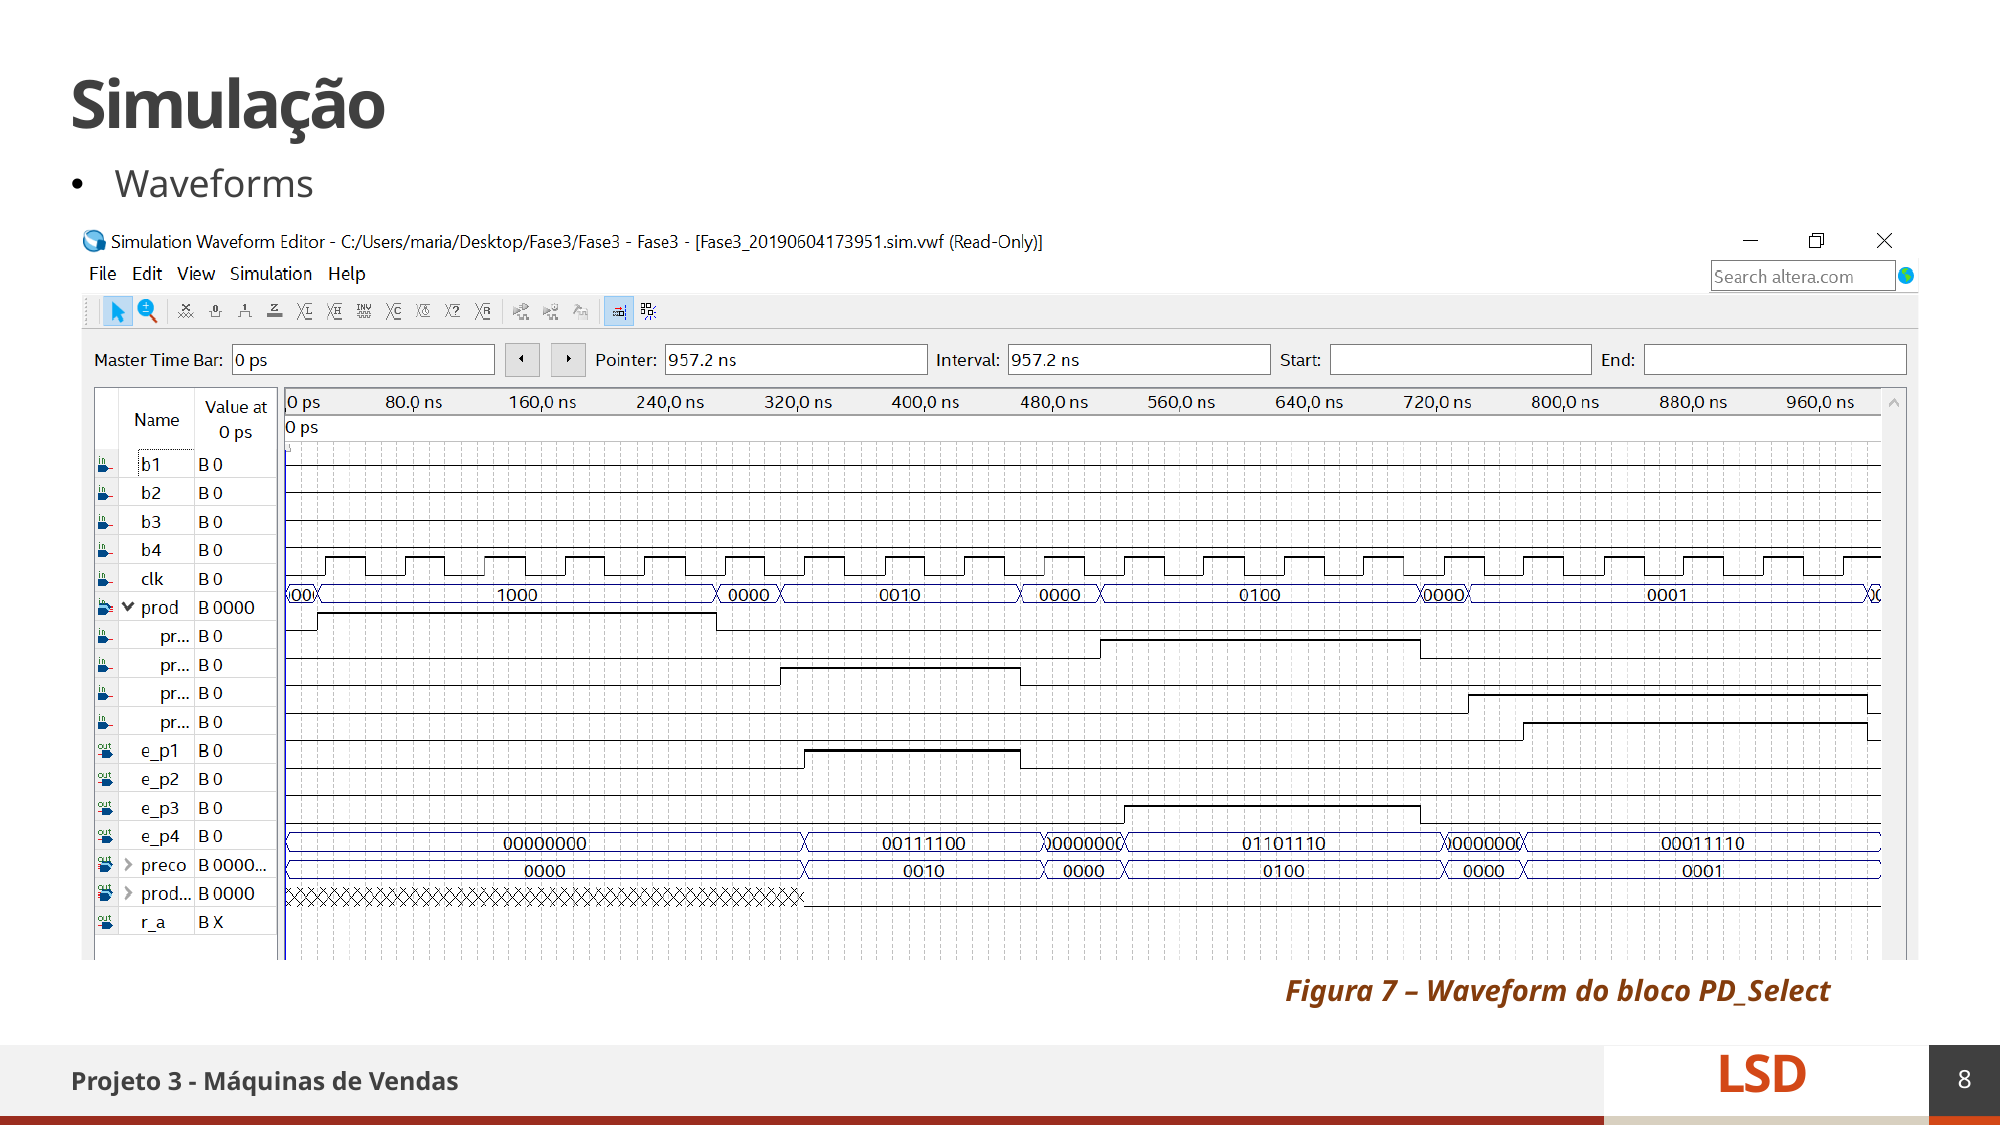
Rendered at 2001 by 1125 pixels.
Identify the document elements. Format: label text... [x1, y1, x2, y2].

picture [81, 224, 1919, 960]
text_box Projeto 3 - Máquinas de Vendas [70, 1056, 1000, 1105]
title Simulação [70, 70, 1930, 142]
text_box Figura 7 – Waveform do bloco PD_Select [1285, 972, 1883, 1009]
text_box [1929, 1045, 2000, 1117]
list Waveforms [70, 165, 1931, 225]
